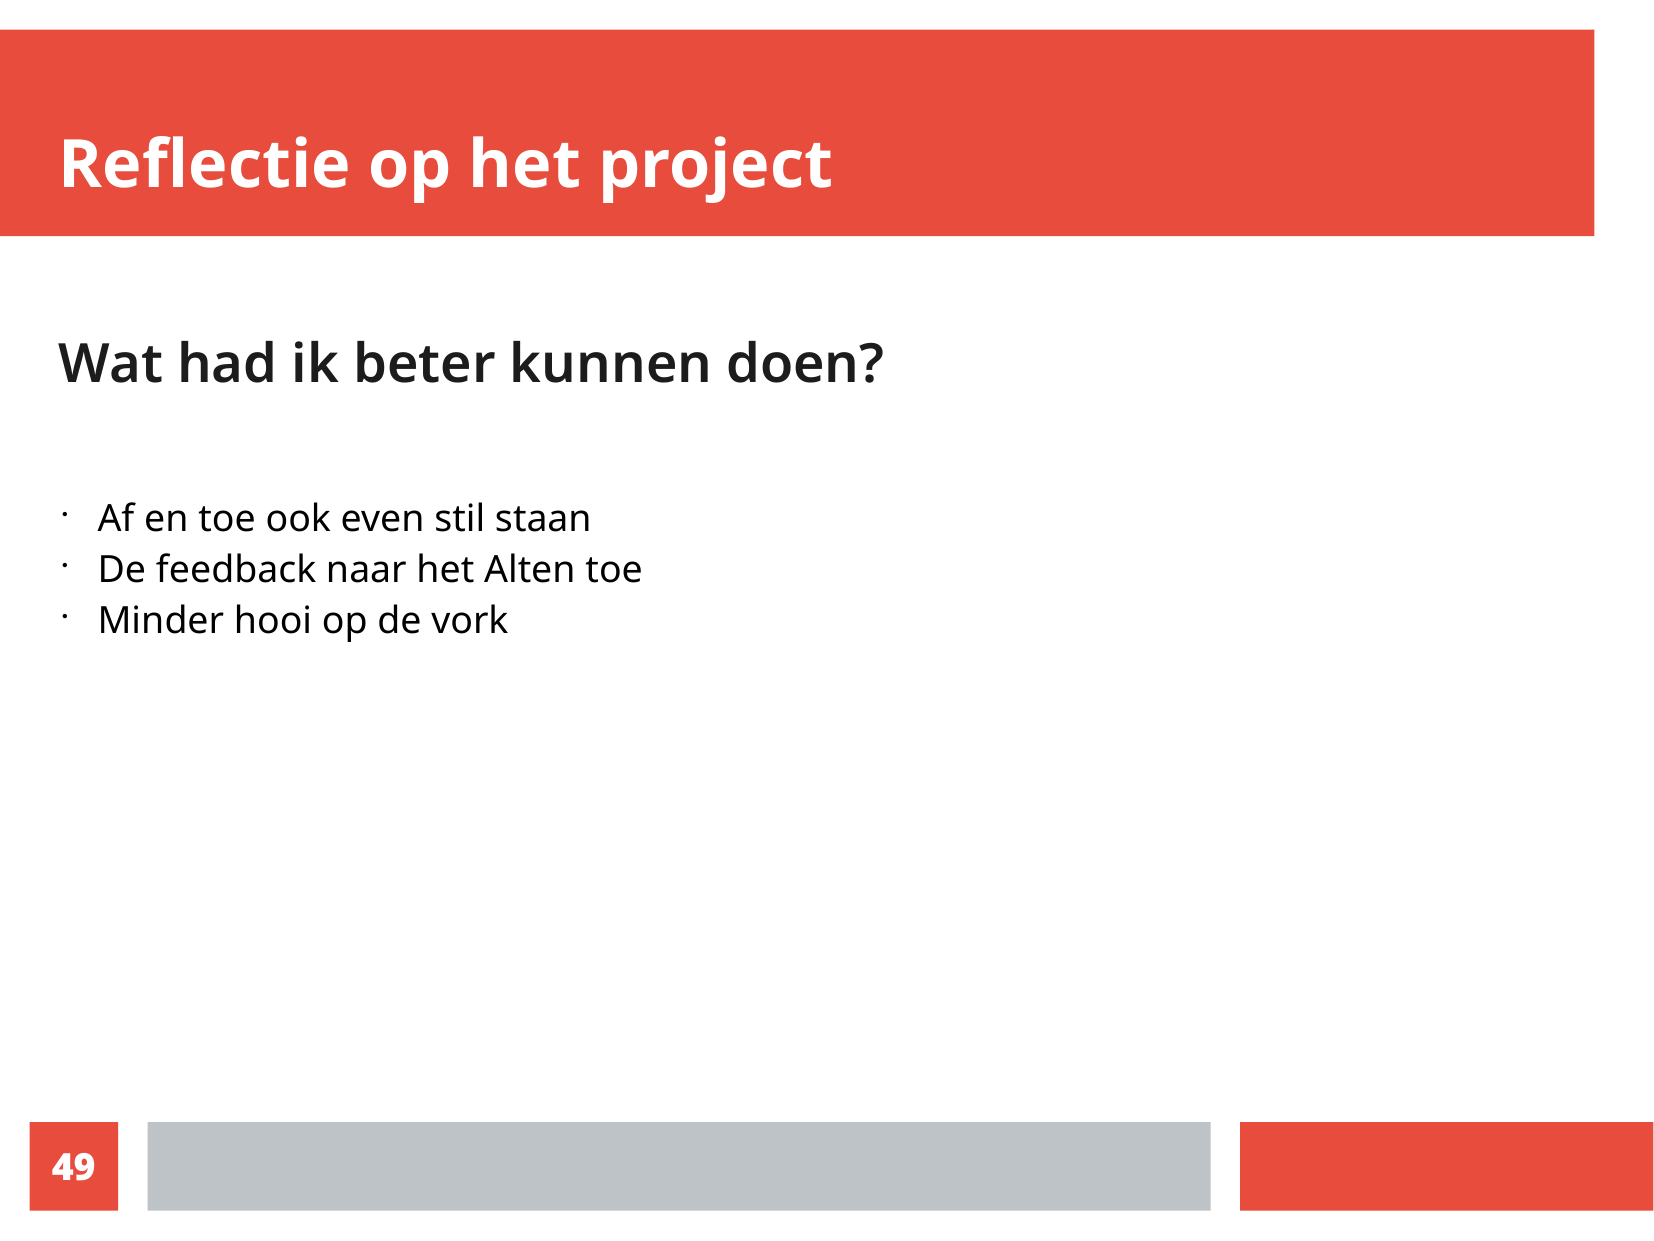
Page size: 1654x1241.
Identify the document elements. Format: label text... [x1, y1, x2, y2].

text_box Af en toe ook even stil staan De feedback naar het Alten toe Minder hooi op de vork [47, 484, 1382, 674]
title Reflectie op het project [59, 59, 1595, 207]
list Wat had ik beter kunnen doen? [59, 324, 1565, 1093]
